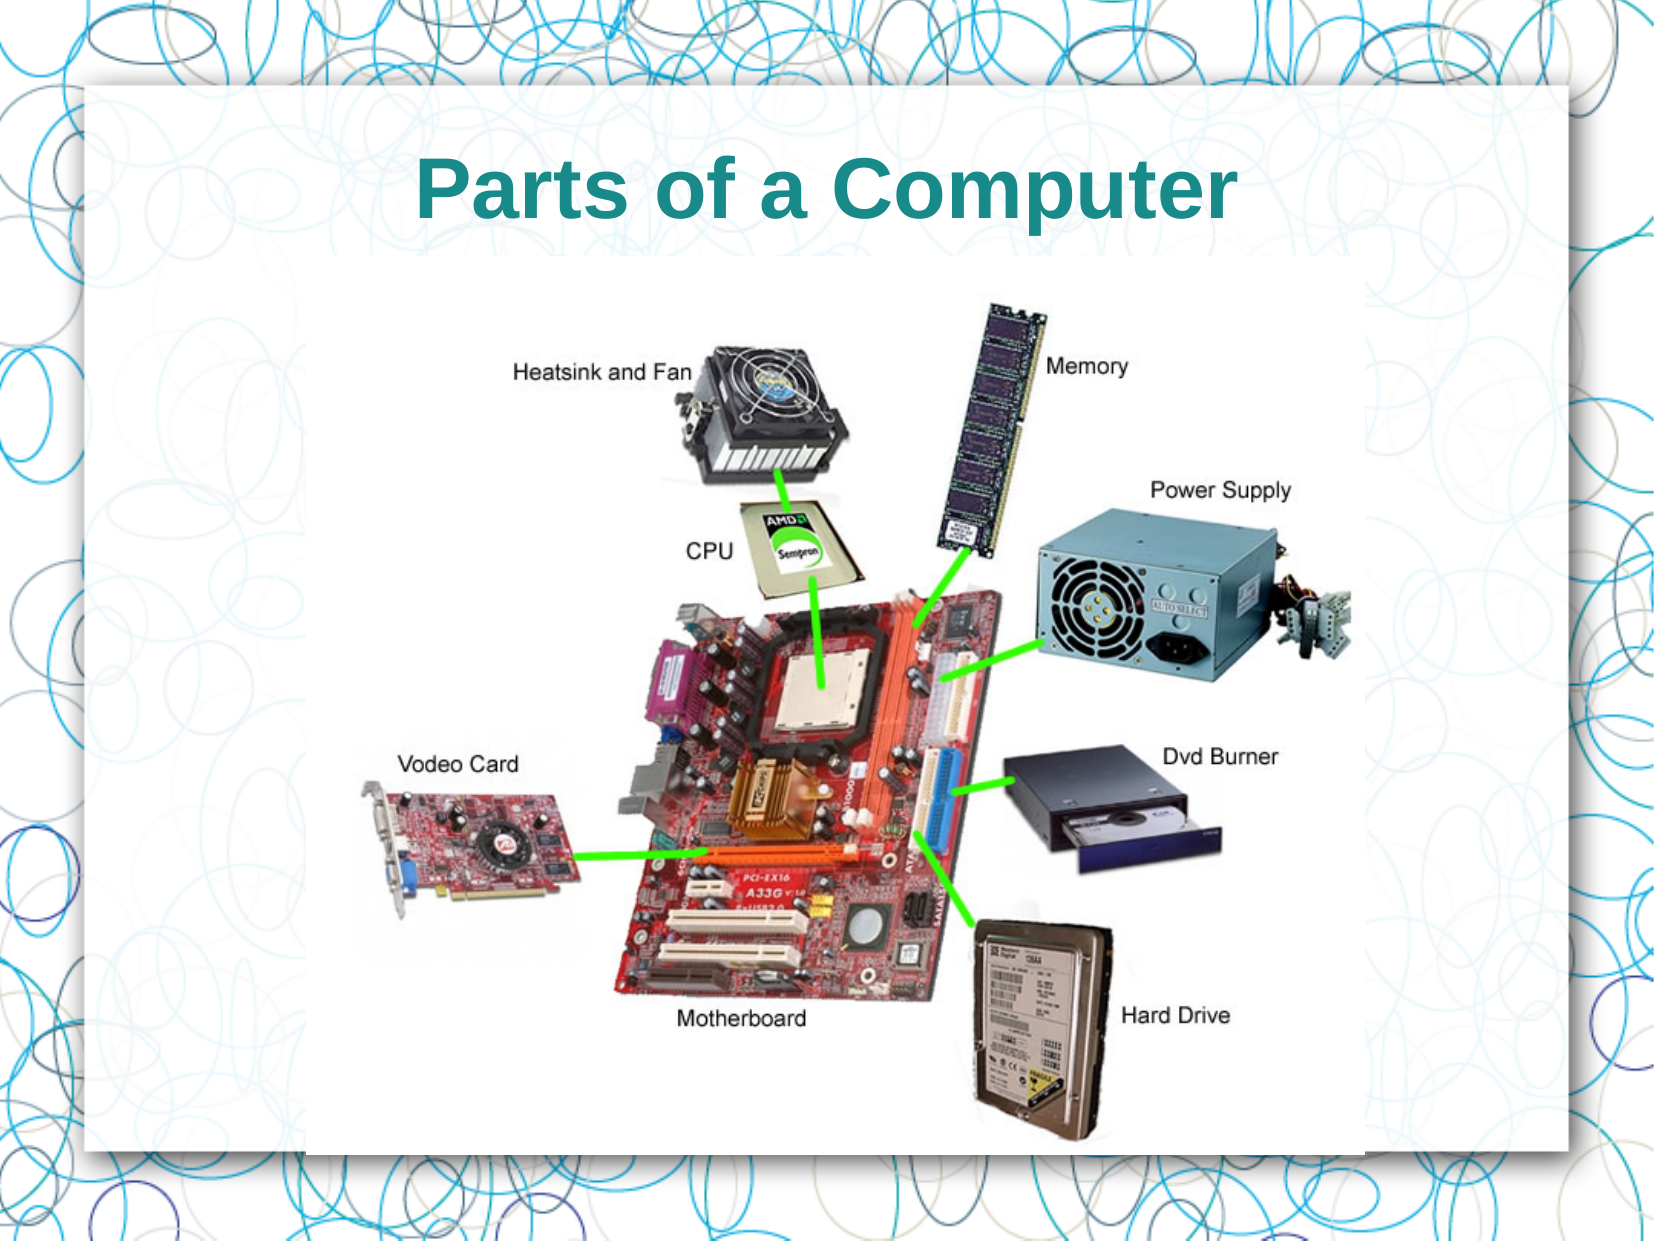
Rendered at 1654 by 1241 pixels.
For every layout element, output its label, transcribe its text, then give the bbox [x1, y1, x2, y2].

picture [0, 0, 1654, 1241]
title Parts of a Computer [82, 84, 1571, 292]
